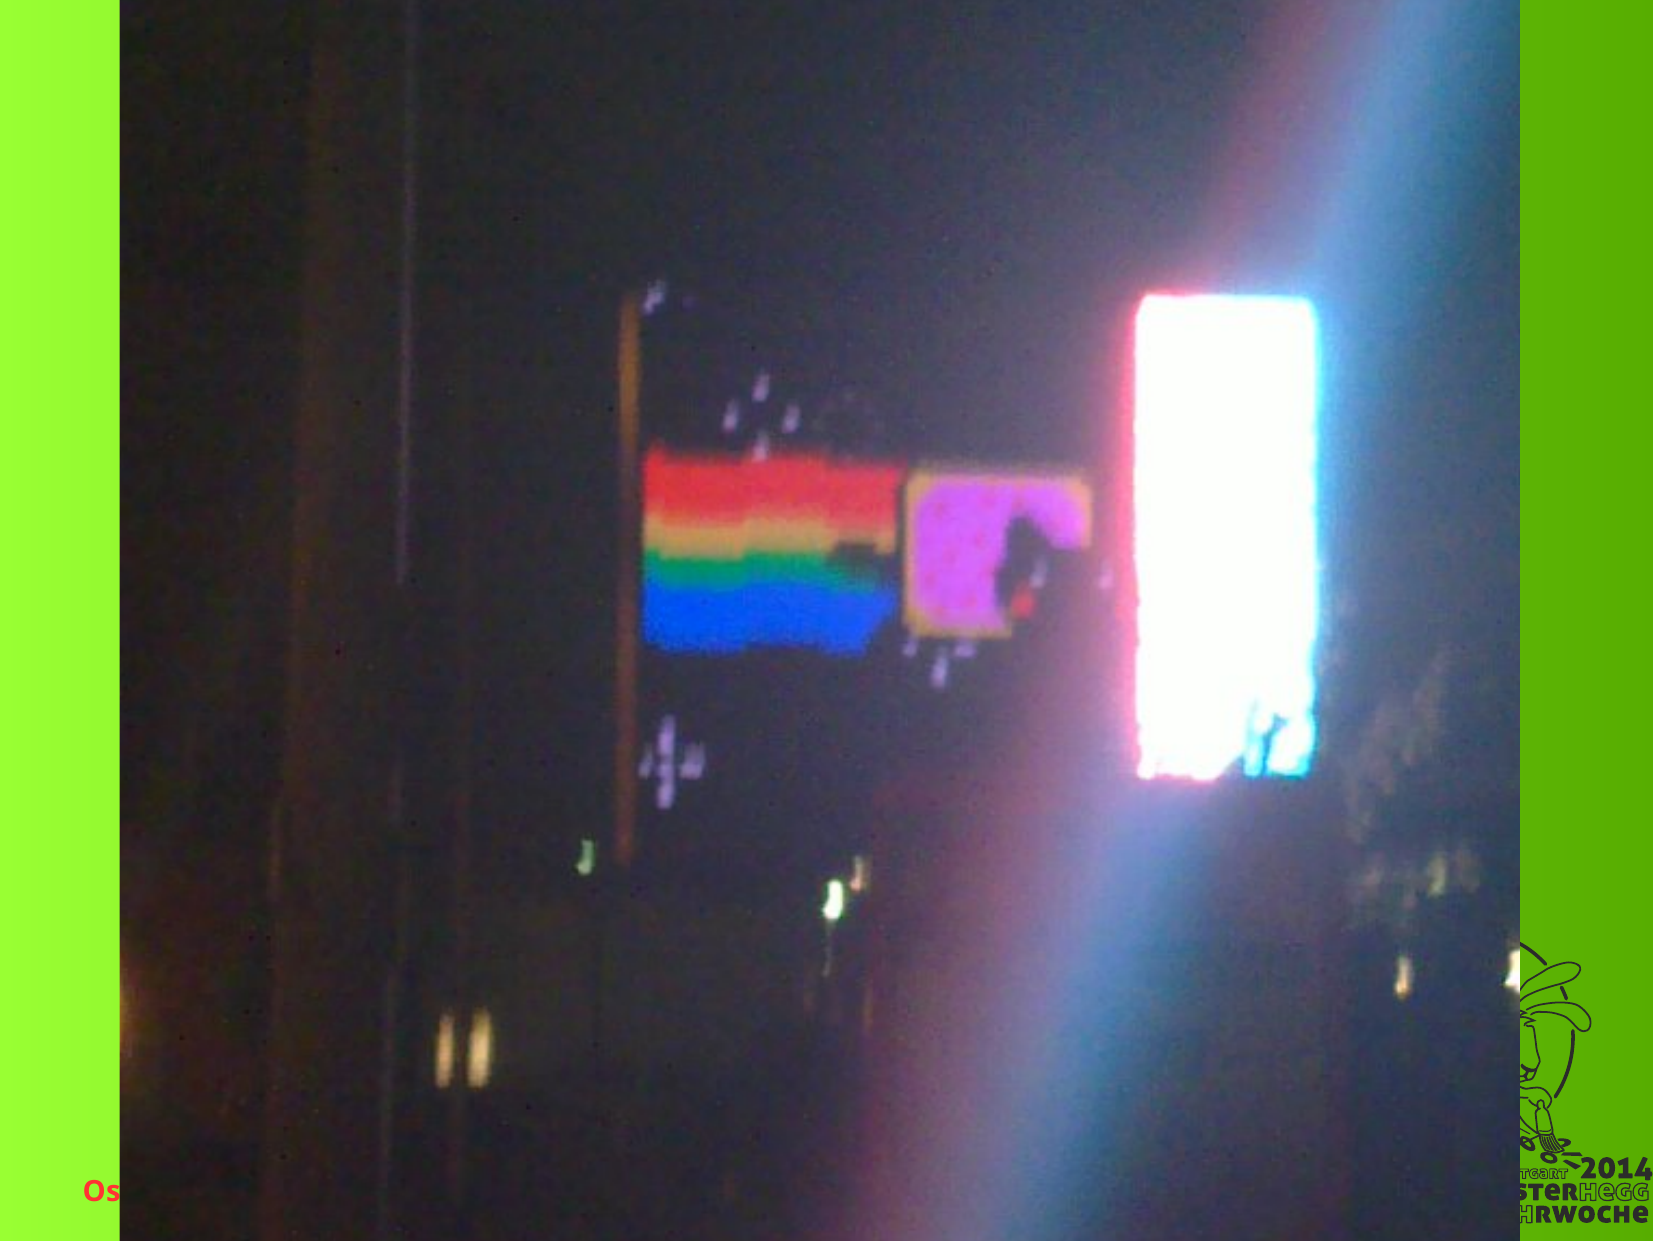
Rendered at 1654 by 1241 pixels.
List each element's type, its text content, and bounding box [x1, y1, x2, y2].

title Party Stats [77, 0, 81, 1240]
picture [119, 0, 1520, 1241]
